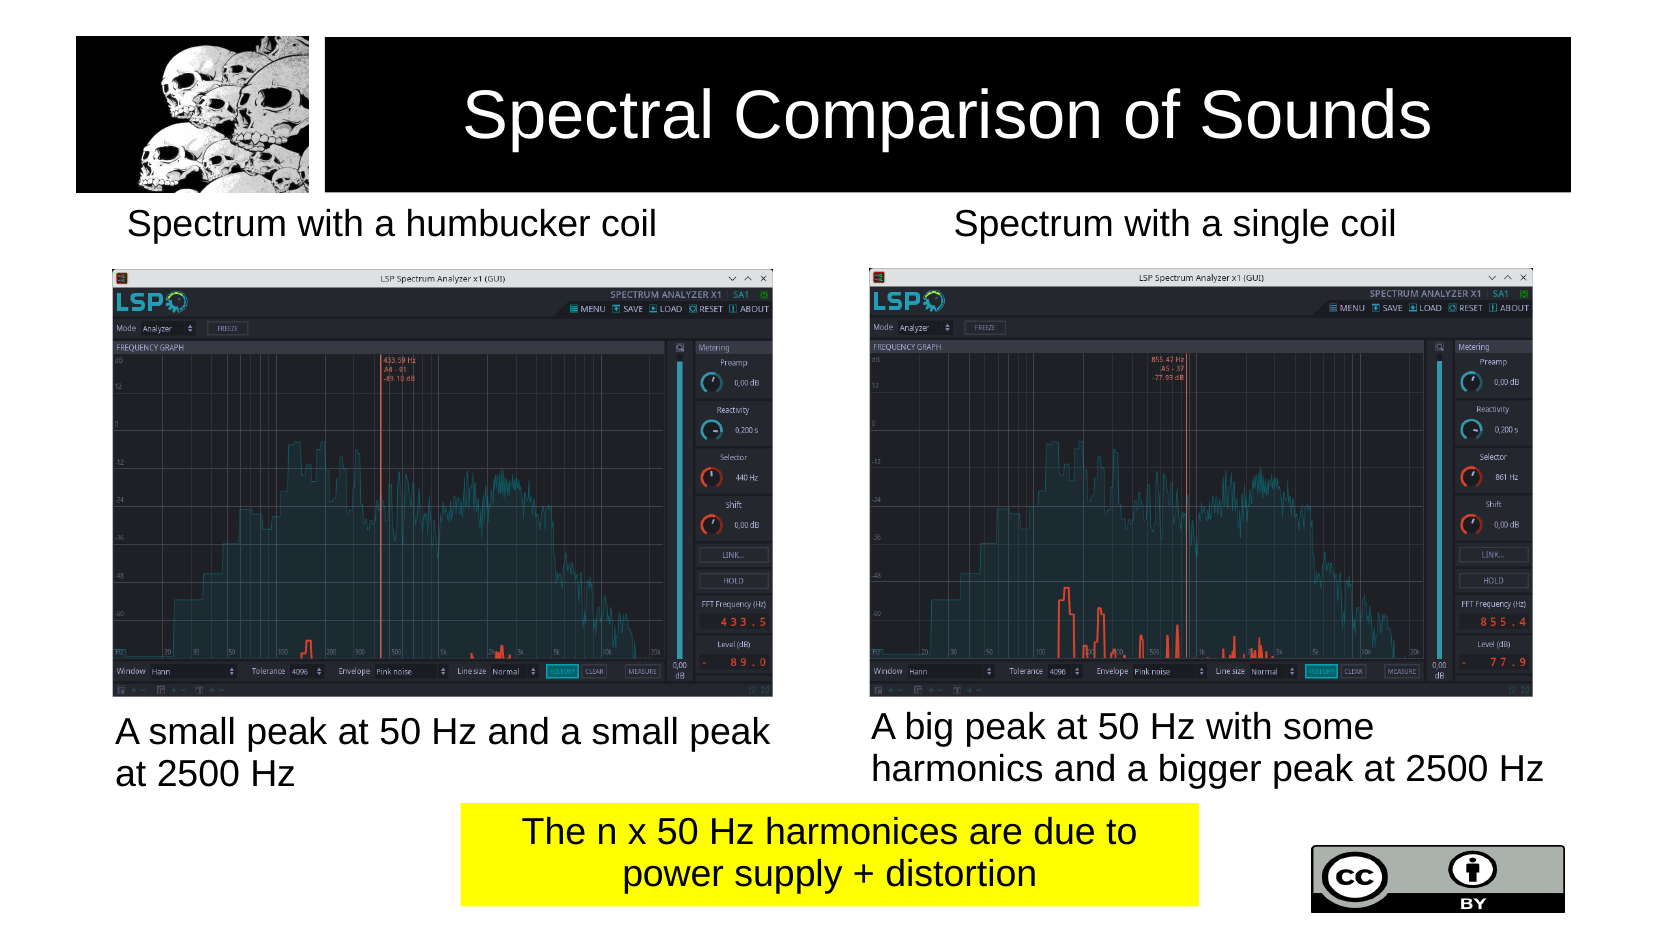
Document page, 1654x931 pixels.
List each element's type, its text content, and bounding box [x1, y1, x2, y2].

picture [869, 268, 1533, 697]
picture [1311, 845, 1565, 913]
text_box A big peak at 50 Hz with some harmonics and a bigger peak at 2500 Hz [856, 698, 1565, 798]
text_box A small peak at 50 Hz and a small peak at 2500 Hz [100, 702, 792, 802]
title Spectral Comparison of Sounds [324, 37, 1571, 193]
text_box The n x 50 Hz harmonices are due to power supply + distortion [460, 803, 1199, 907]
text_box Spectrum with a humbucker coil [112, 194, 762, 254]
text_box Spectrum with a single coil [938, 194, 1501, 254]
picture [112, 269, 773, 697]
picture [76, 36, 309, 193]
